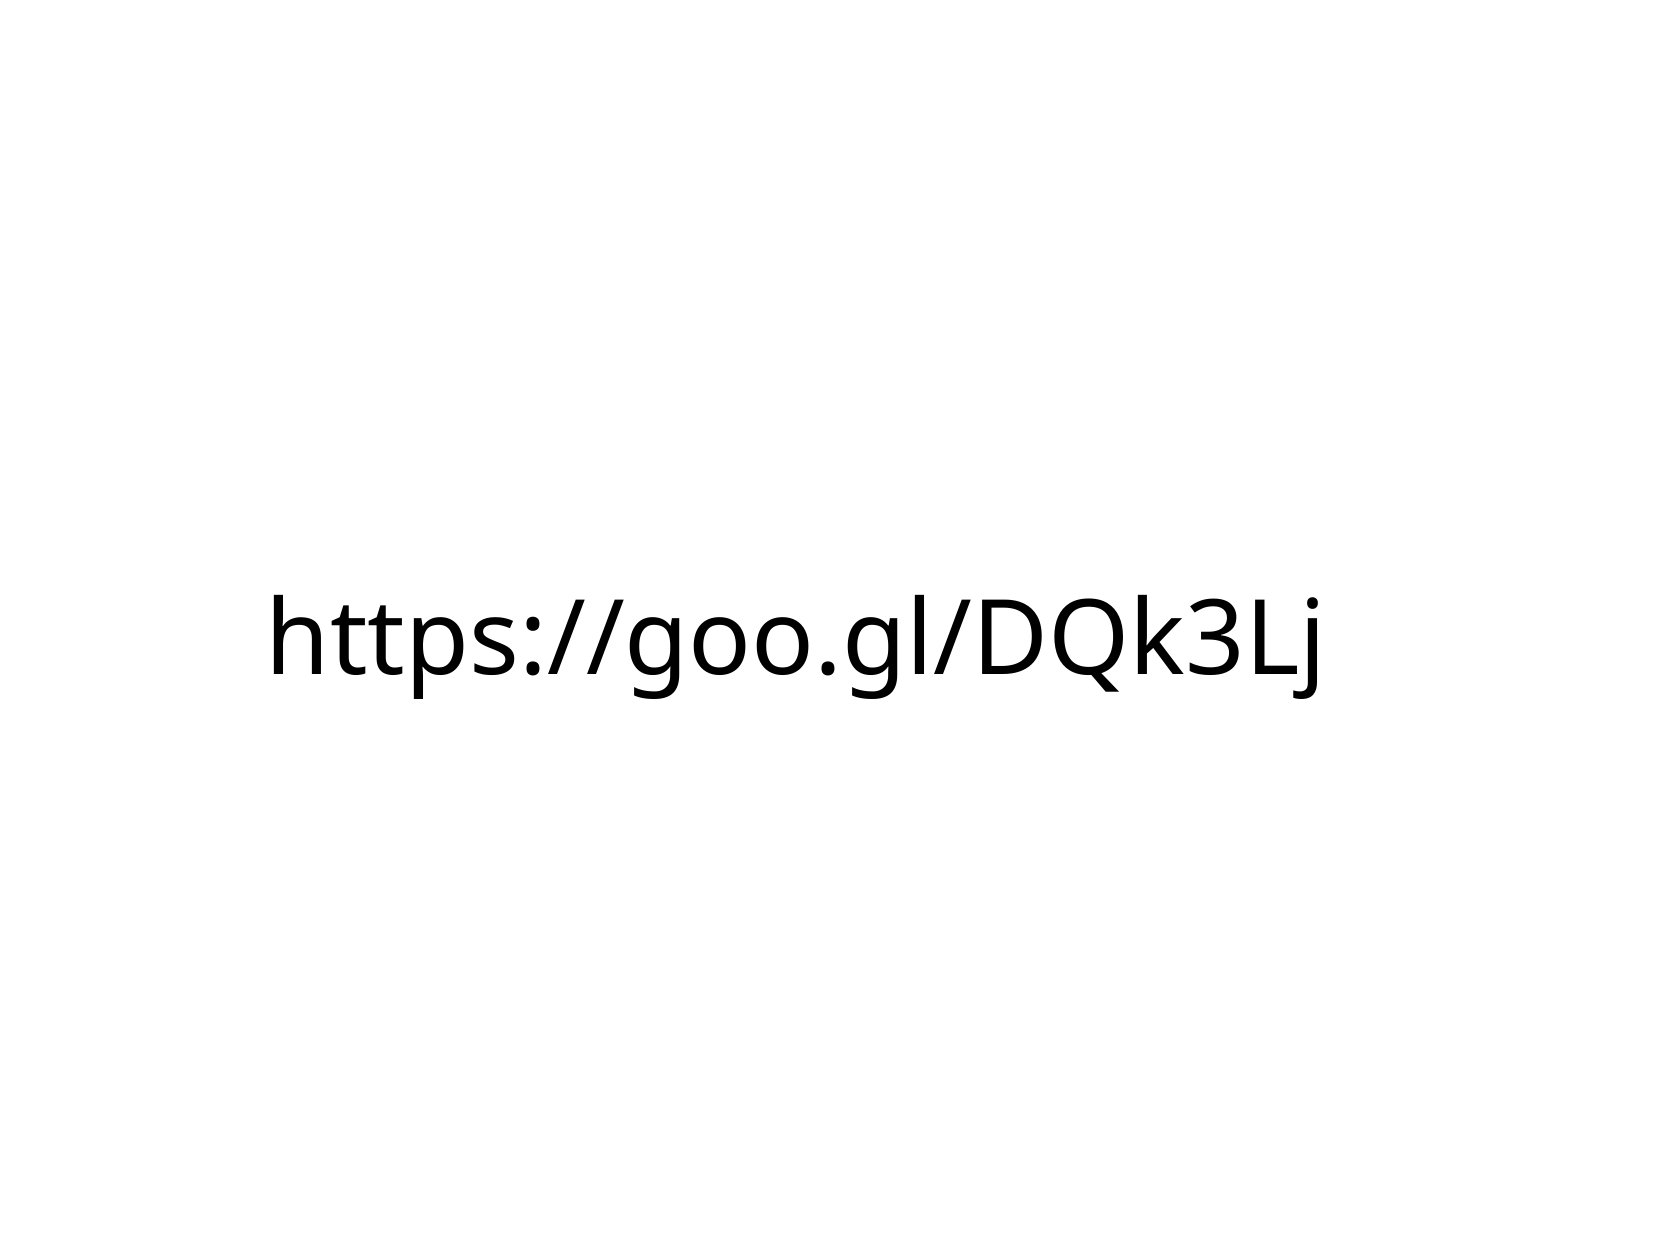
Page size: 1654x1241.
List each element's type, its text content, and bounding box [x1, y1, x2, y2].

text_box https://goo.gl/DQk3Lj [250, 555, 1403, 685]
